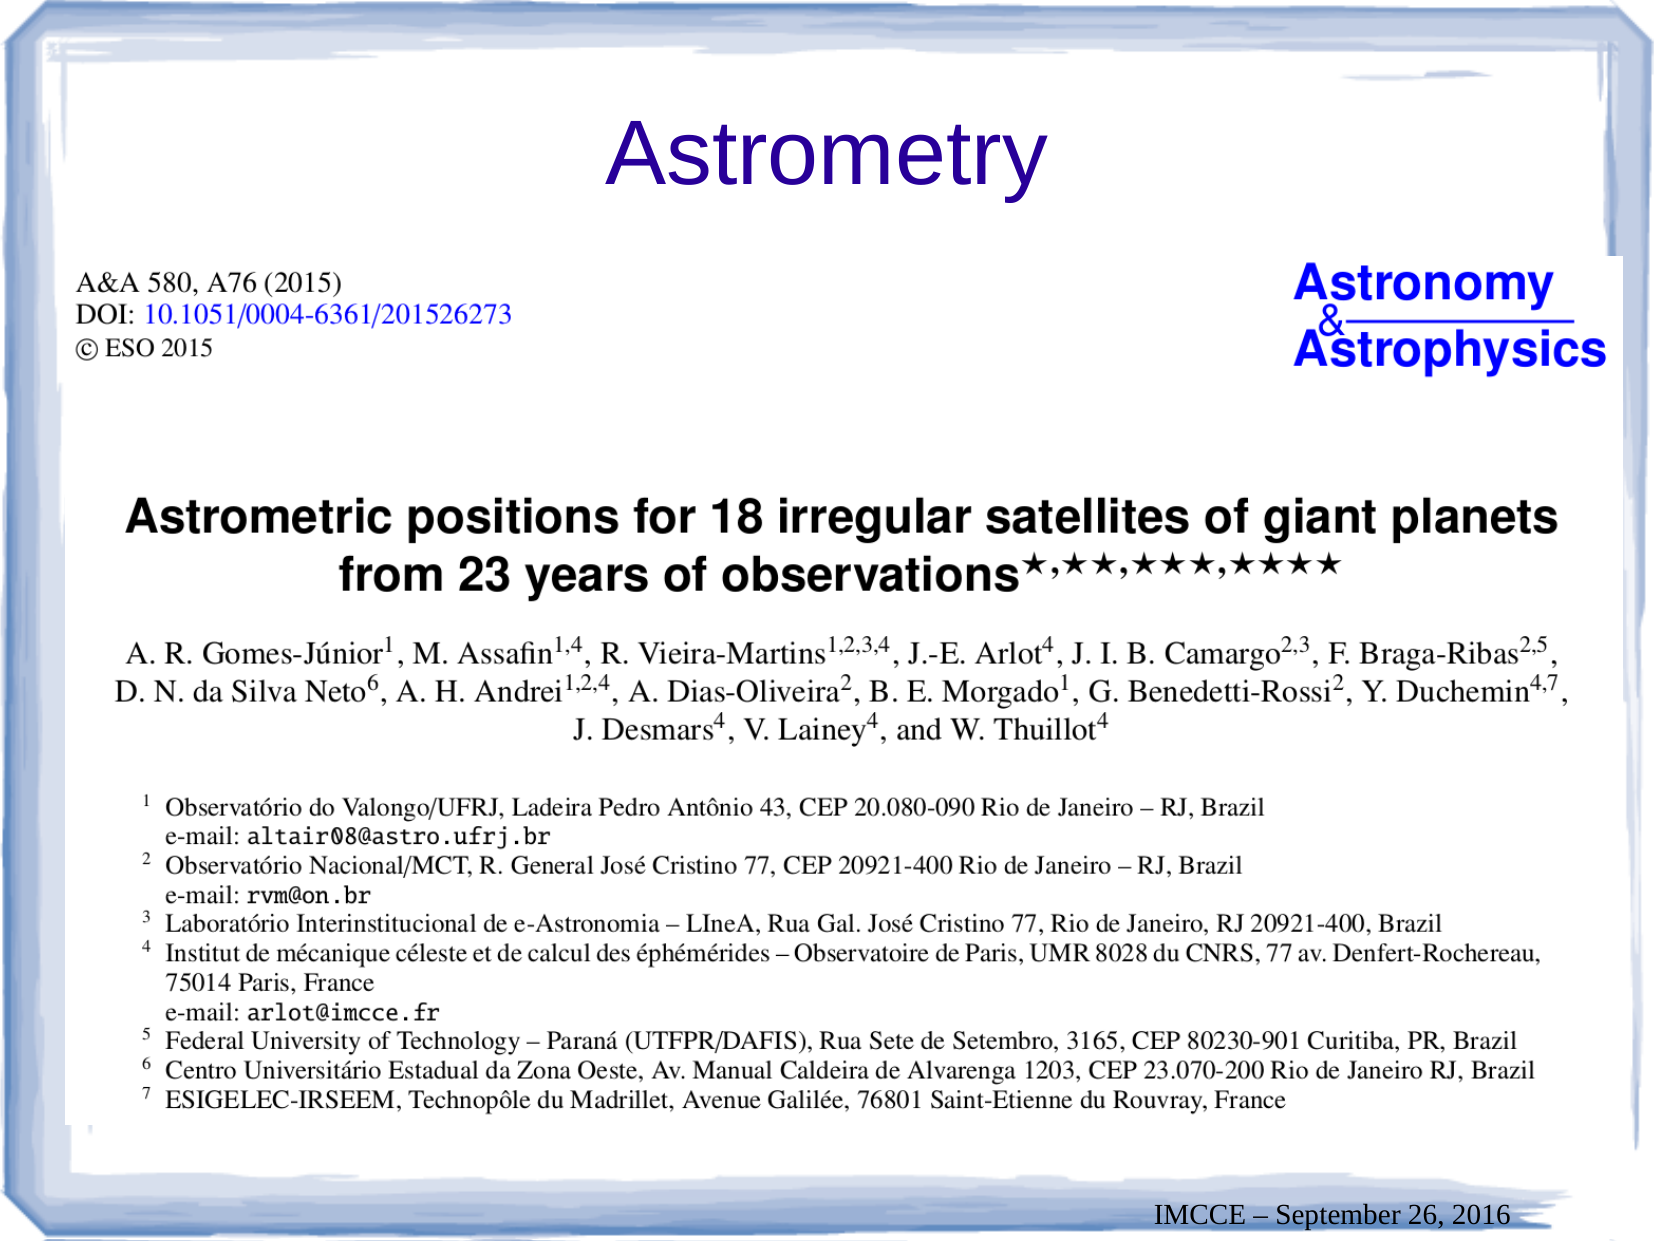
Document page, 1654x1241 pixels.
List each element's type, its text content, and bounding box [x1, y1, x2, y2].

picture [0, 0, 1654, 1241]
title Astrometry [82, 49, 1571, 256]
